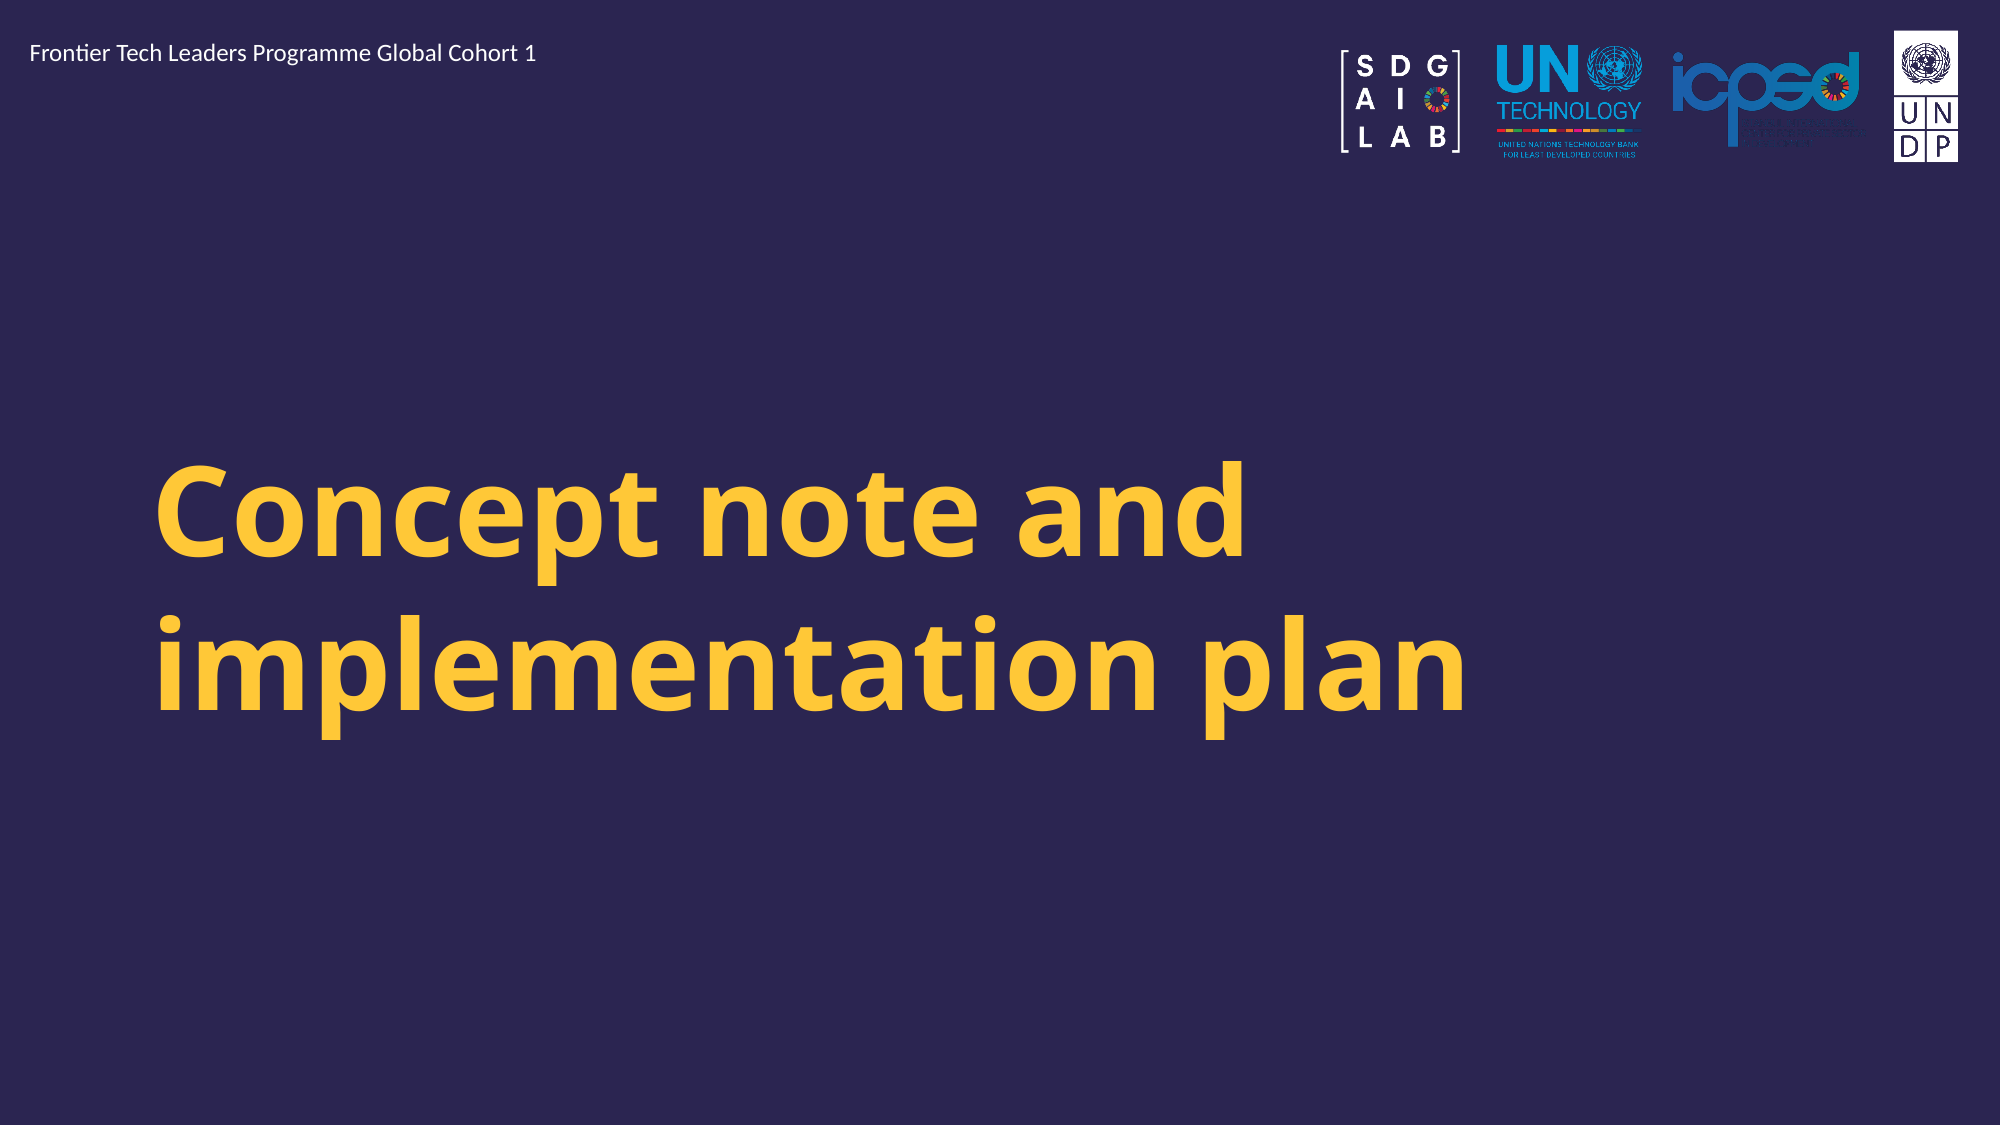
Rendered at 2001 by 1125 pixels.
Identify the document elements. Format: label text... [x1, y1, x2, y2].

text_box Frontier Tech Leaders Programme Global Cohort 1 [14, 29, 846, 75]
title Concept note and implementation plan [136, 280, 1862, 749]
